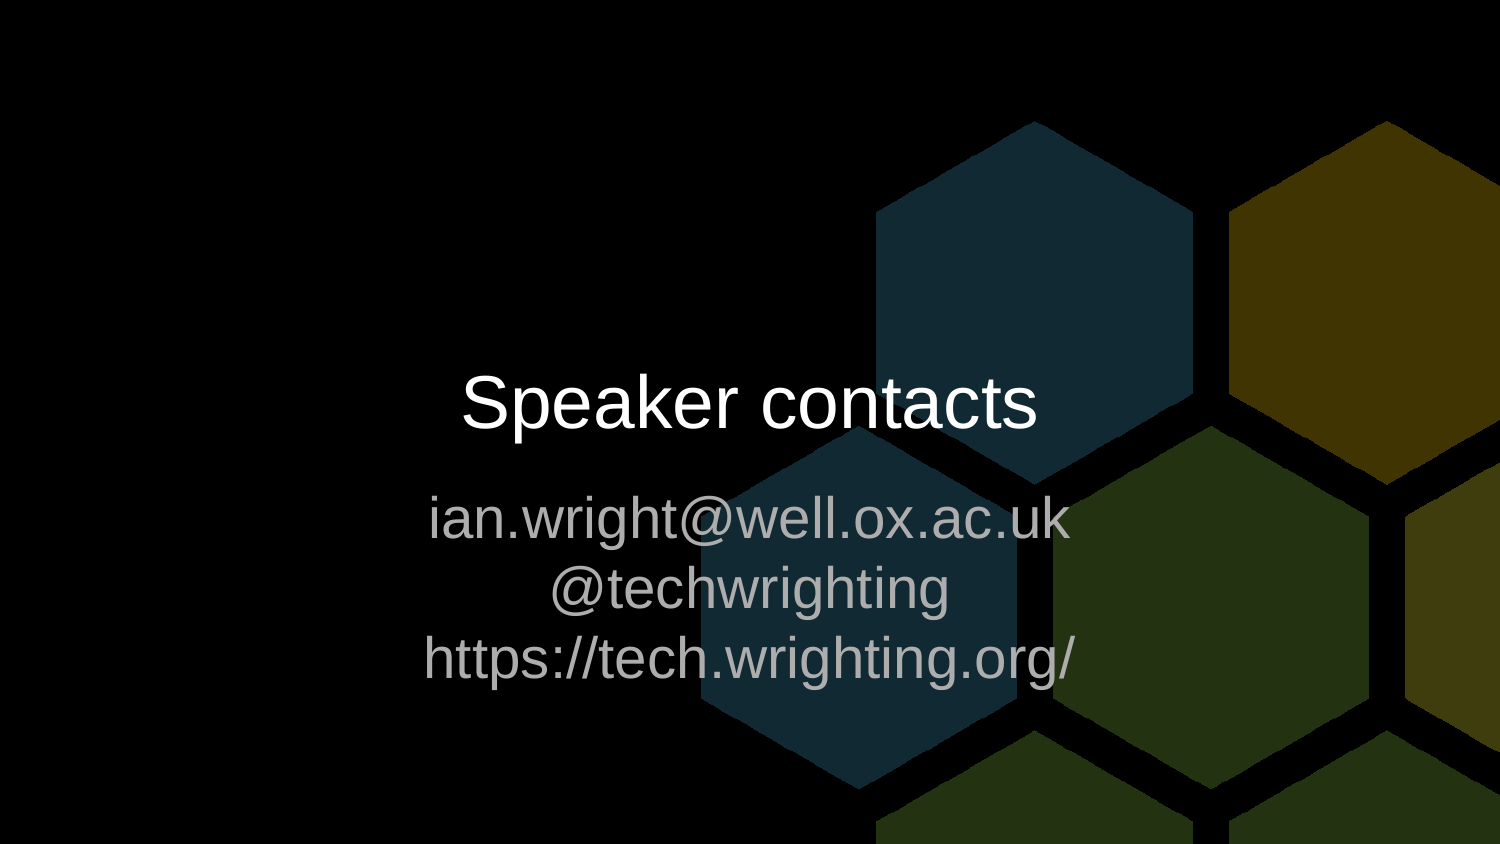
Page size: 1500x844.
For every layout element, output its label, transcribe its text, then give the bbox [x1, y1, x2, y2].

title Speaker contacts [51, 122, 1449, 459]
picture [0, 0, 1500, 844]
subtitle ian.wright@well.ox.ac.uk @techwrighting https://tech.wrighting.org/ [51, 464, 1449, 682]
